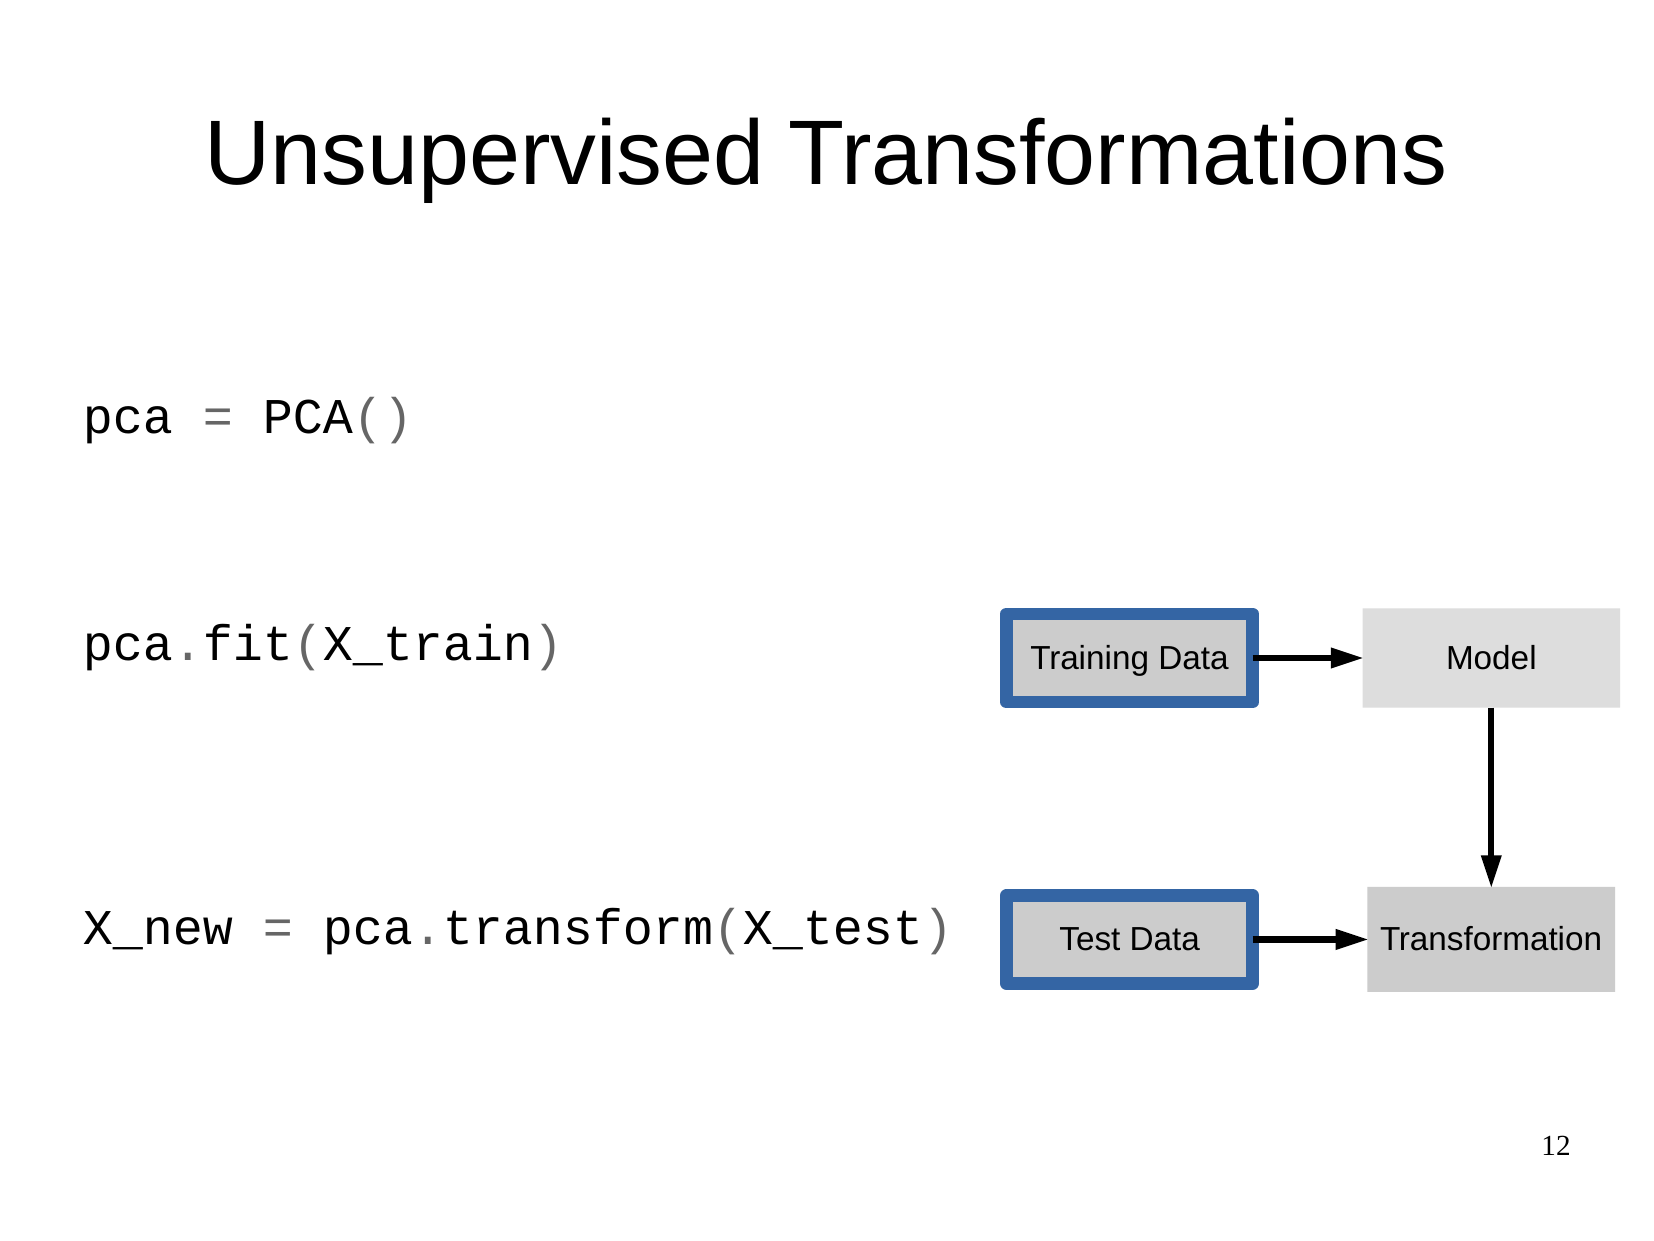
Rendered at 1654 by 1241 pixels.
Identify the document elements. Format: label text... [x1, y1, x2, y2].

text_box Transformation [1367, 886, 1616, 992]
text_box Model [1362, 608, 1621, 708]
text_box Training Data [1006, 613, 1253, 703]
title Unsupervised Transformations [82, 49, 1571, 257]
text_box pca = PCA() pca.fit(X_train) X_new = pca.transform(X_test) [82, 392, 1411, 1008]
text_box Test Data [1006, 895, 1253, 984]
